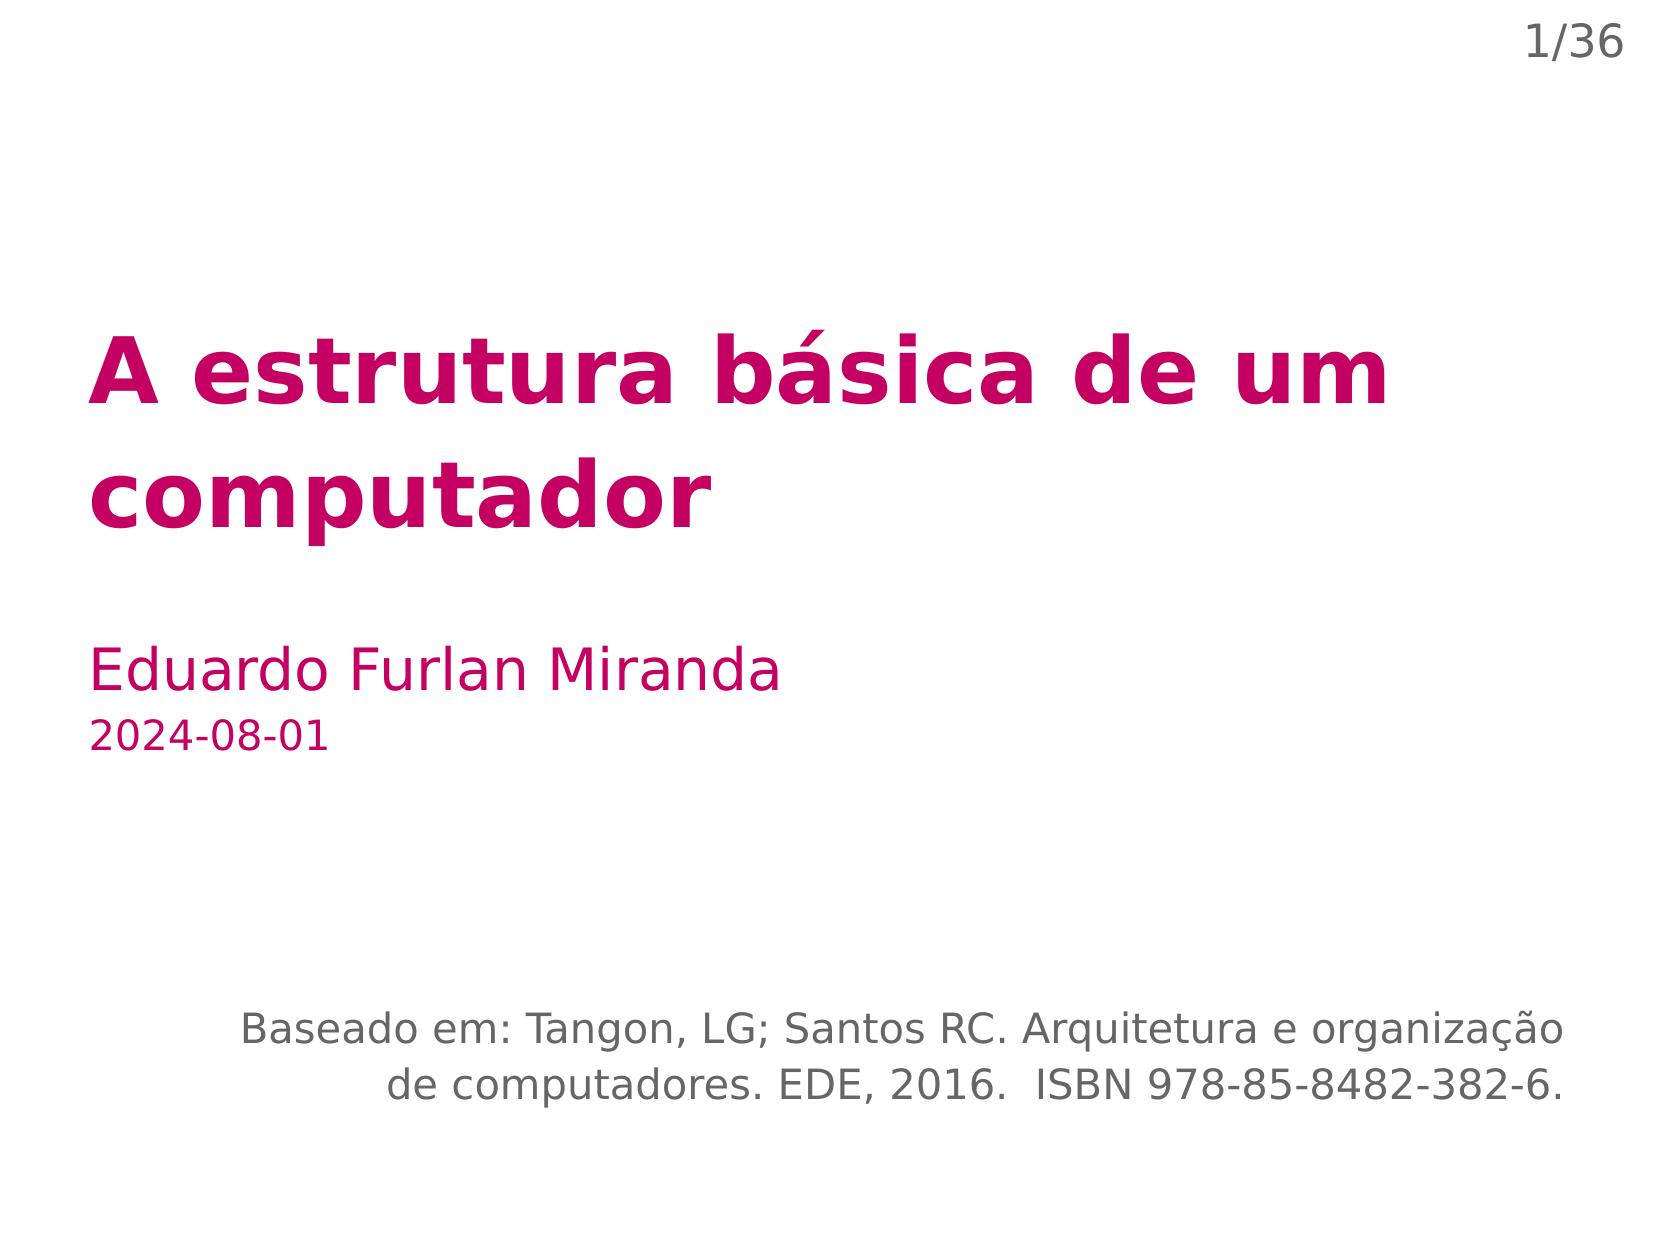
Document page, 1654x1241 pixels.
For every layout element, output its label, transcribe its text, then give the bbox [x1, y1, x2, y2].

title A estrutura básica de um computador Eduardo Furlan Miranda 2024-08-01 [88, 29, 1565, 1034]
list Baseado em: Tangon, LG; Santos RC. Arquitetura e organização de computadores. EDE, 2016. ISBN 978-85-8482-382-6. [206, 998, 1565, 1211]
